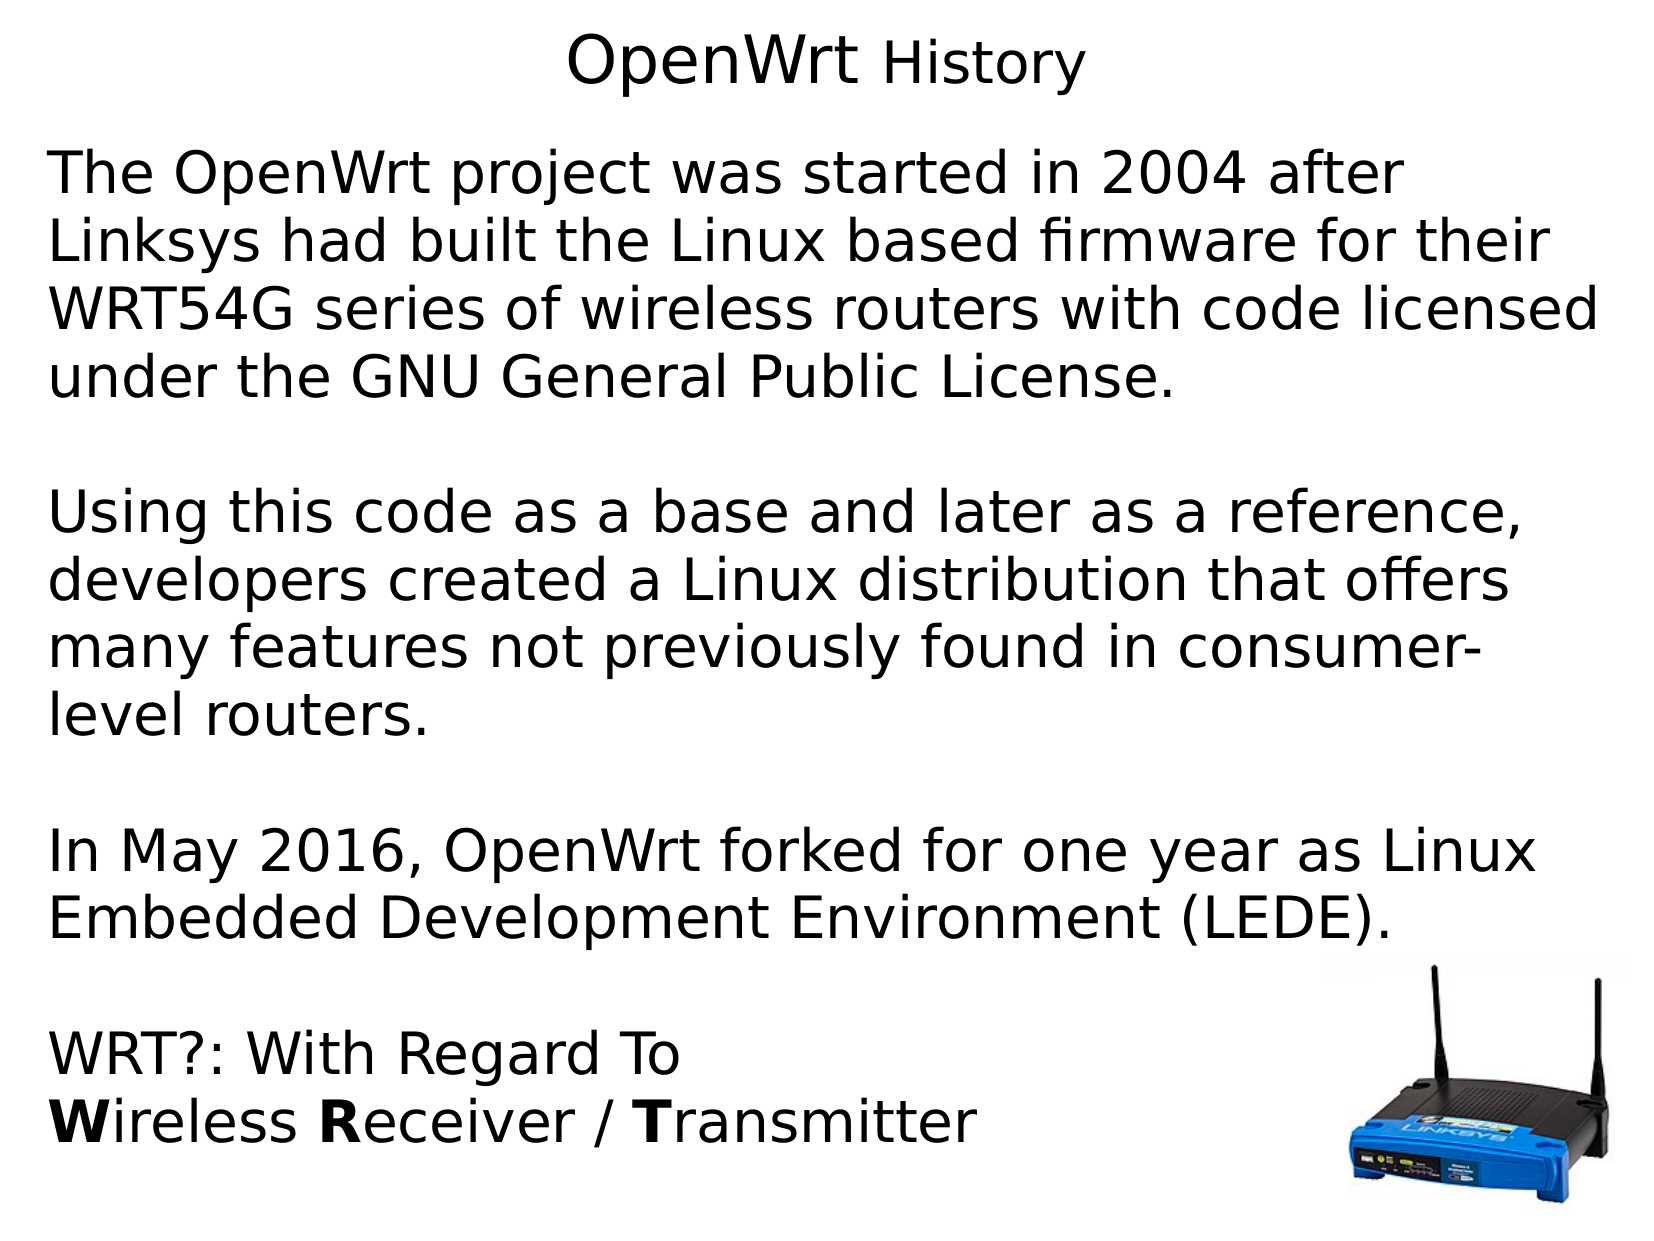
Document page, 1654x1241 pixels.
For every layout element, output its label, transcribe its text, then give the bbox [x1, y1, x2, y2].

subtitle The OpenWrt project was started in 2004 after Linksys had built the Linux based firmware for their WRT54G series of wireless routers with code licensed under the GNU General Public License. Using this code as a base and later as a reference, developers created a Linux distribution that offers many features not previously found in consumer-level routers. In May 2016, OpenWrt forked for one year as Linux Embedded Development Environment (LEDE). WRT?: With Regard To Wireless Receiver / Transmitter [47, 138, 1607, 1158]
picture [1327, 954, 1631, 1215]
title OpenWrt History [82, 21, 1571, 100]
